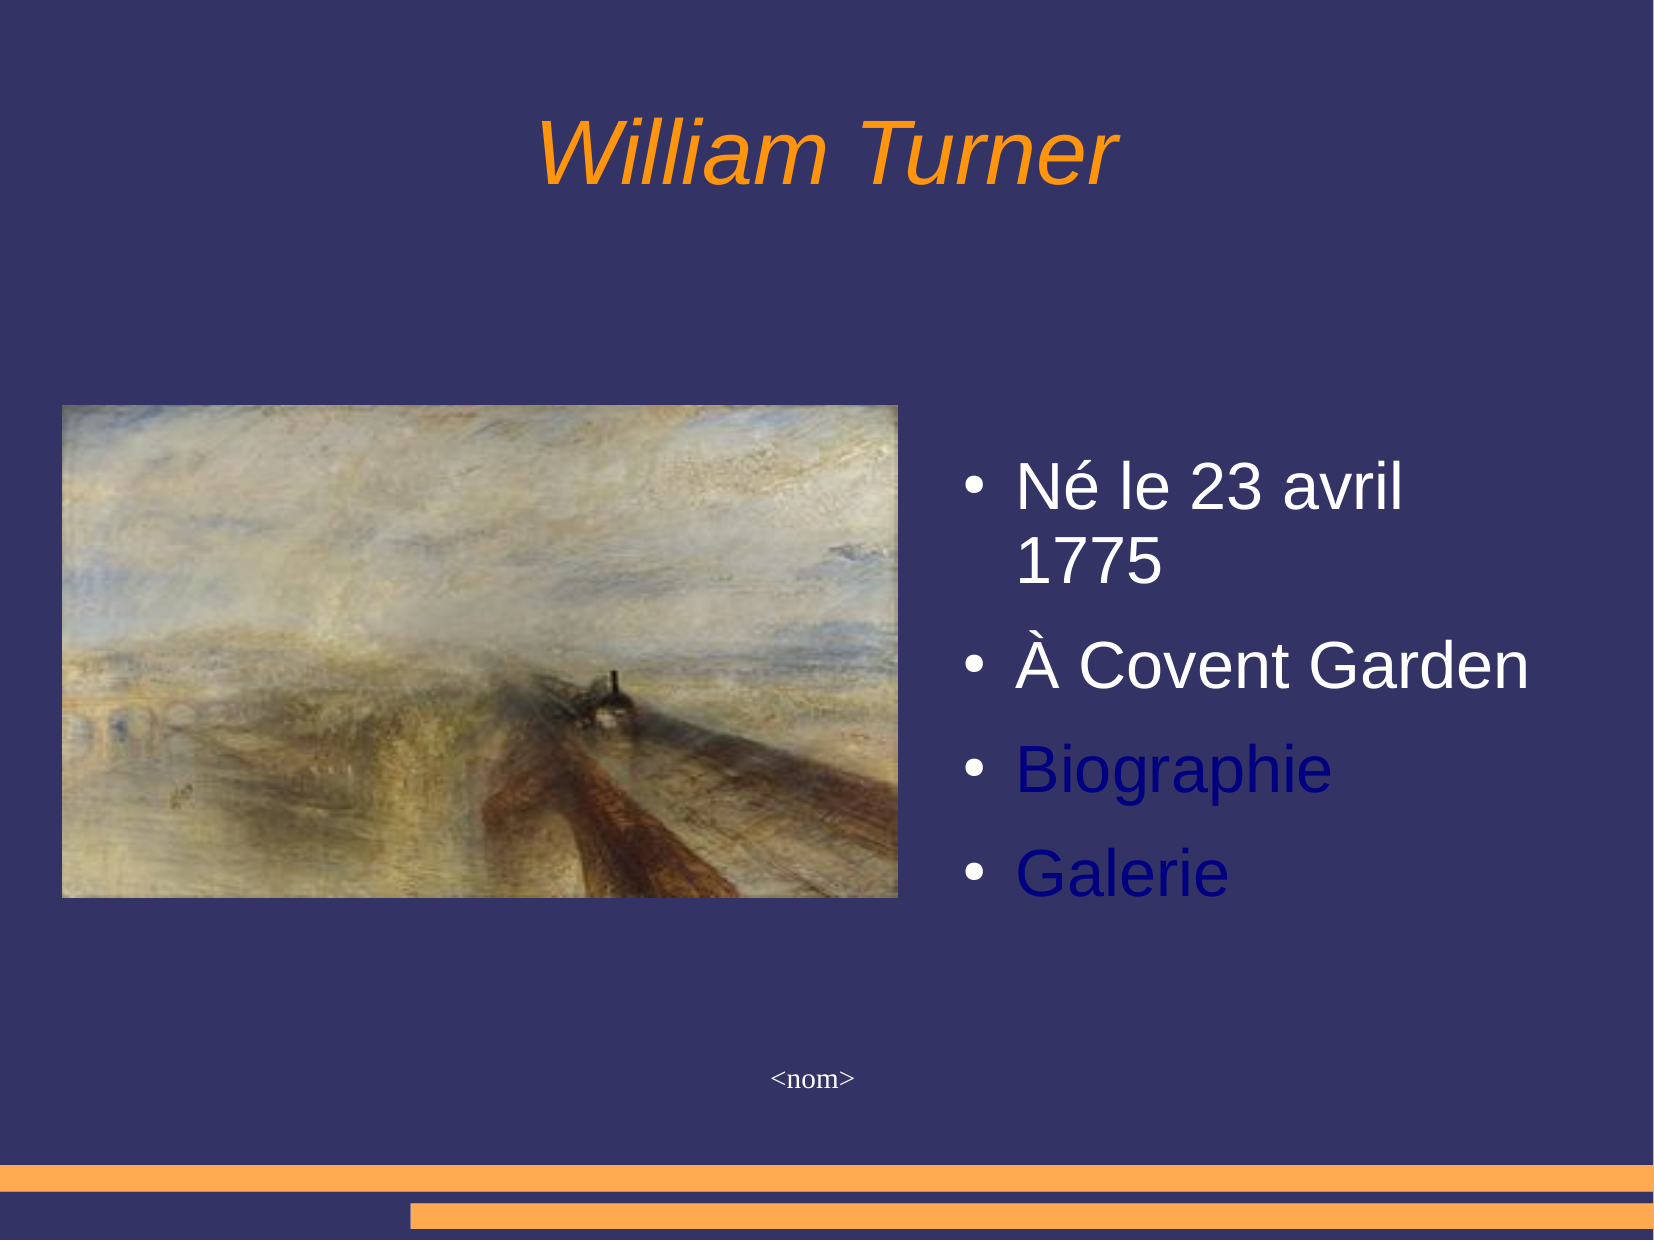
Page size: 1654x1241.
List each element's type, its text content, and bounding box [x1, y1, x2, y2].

picture [0, 1165, 1654, 1229]
list Né le 23 avril 1775 À Covent Garden Biographie Galerie [944, 448, 1571, 1169]
picture [62, 405, 898, 898]
title William Turner [82, 49, 1571, 257]
